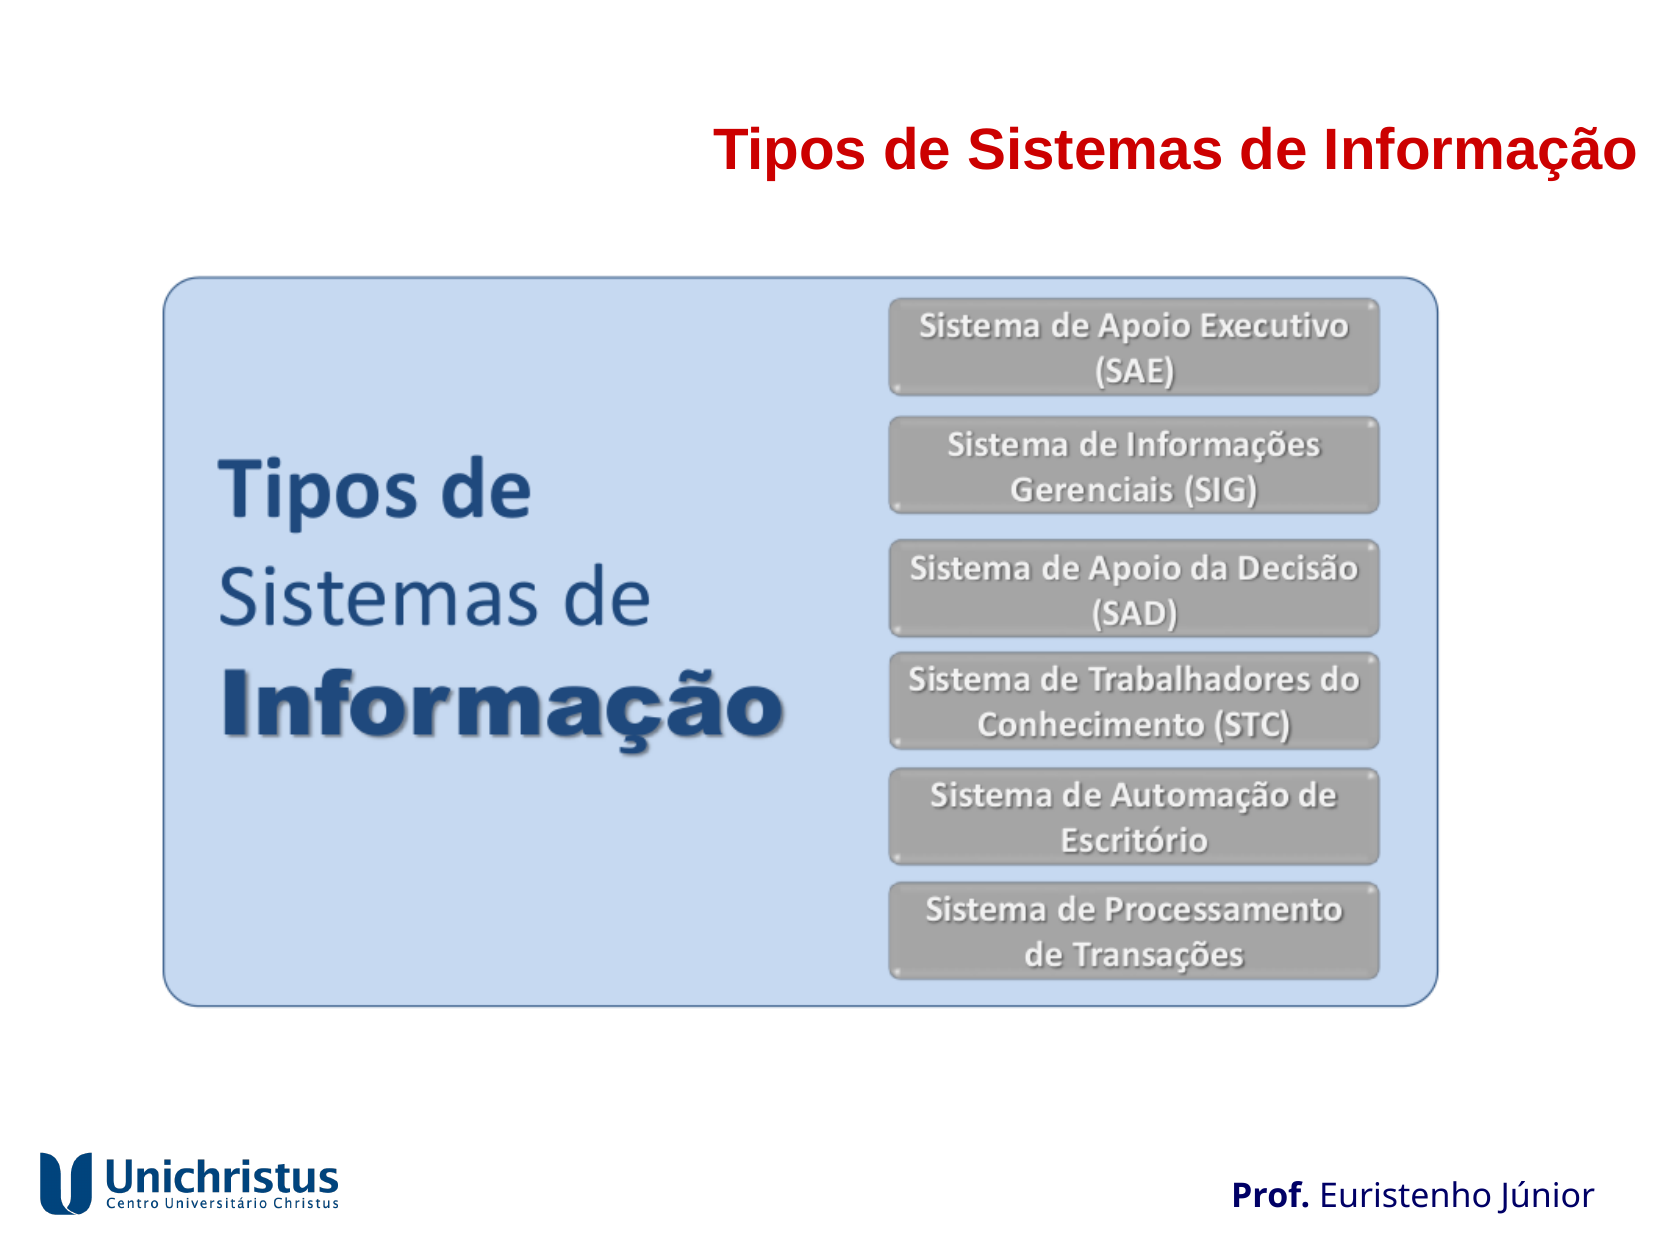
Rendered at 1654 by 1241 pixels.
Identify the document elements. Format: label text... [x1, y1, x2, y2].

text_box Tipos de Sistemas de Informação [698, 109, 1654, 189]
picture [35, 1149, 343, 1217]
text_box Prof. Euristenho Júnior [1216, 1163, 1654, 1224]
picture [141, 259, 1459, 1018]
